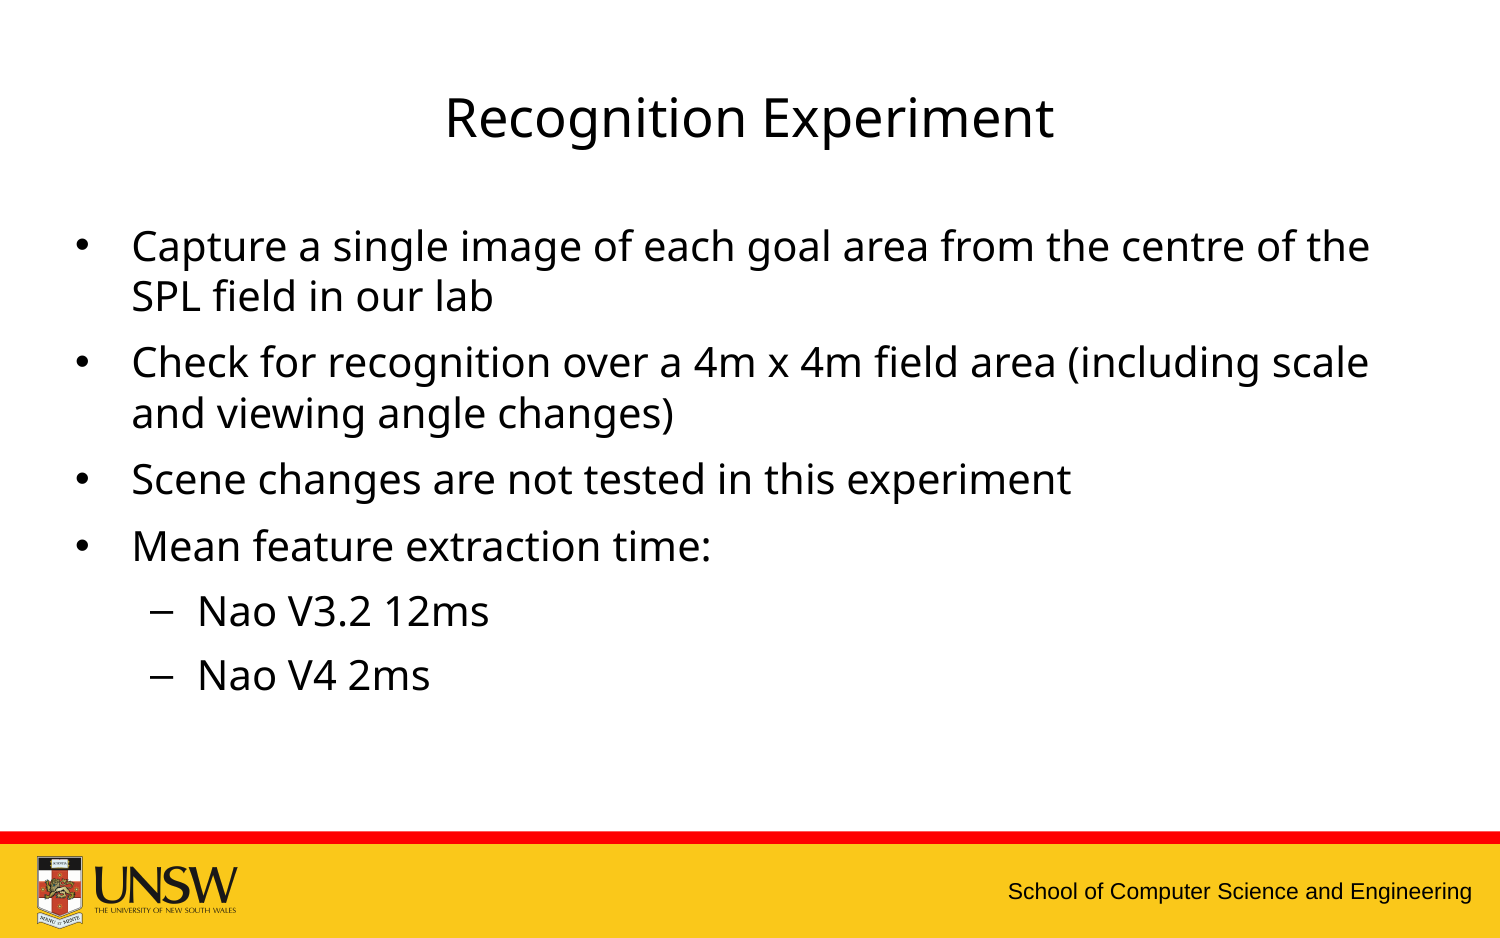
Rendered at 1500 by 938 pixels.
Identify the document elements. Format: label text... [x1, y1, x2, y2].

list Capture a single image of each goal area from the centre of the SPL field in our lab Check for recognition over a 4m x 4m field area (including scale and viewing angle changes) Scene changes are not tested in this experiment Mean feature extraction time: Nao V3.2 12ms Nao V4 2ms [75, 219, 1425, 839]
picture [37, 856, 238, 929]
title Recognition Experiment [75, 37, 1425, 194]
